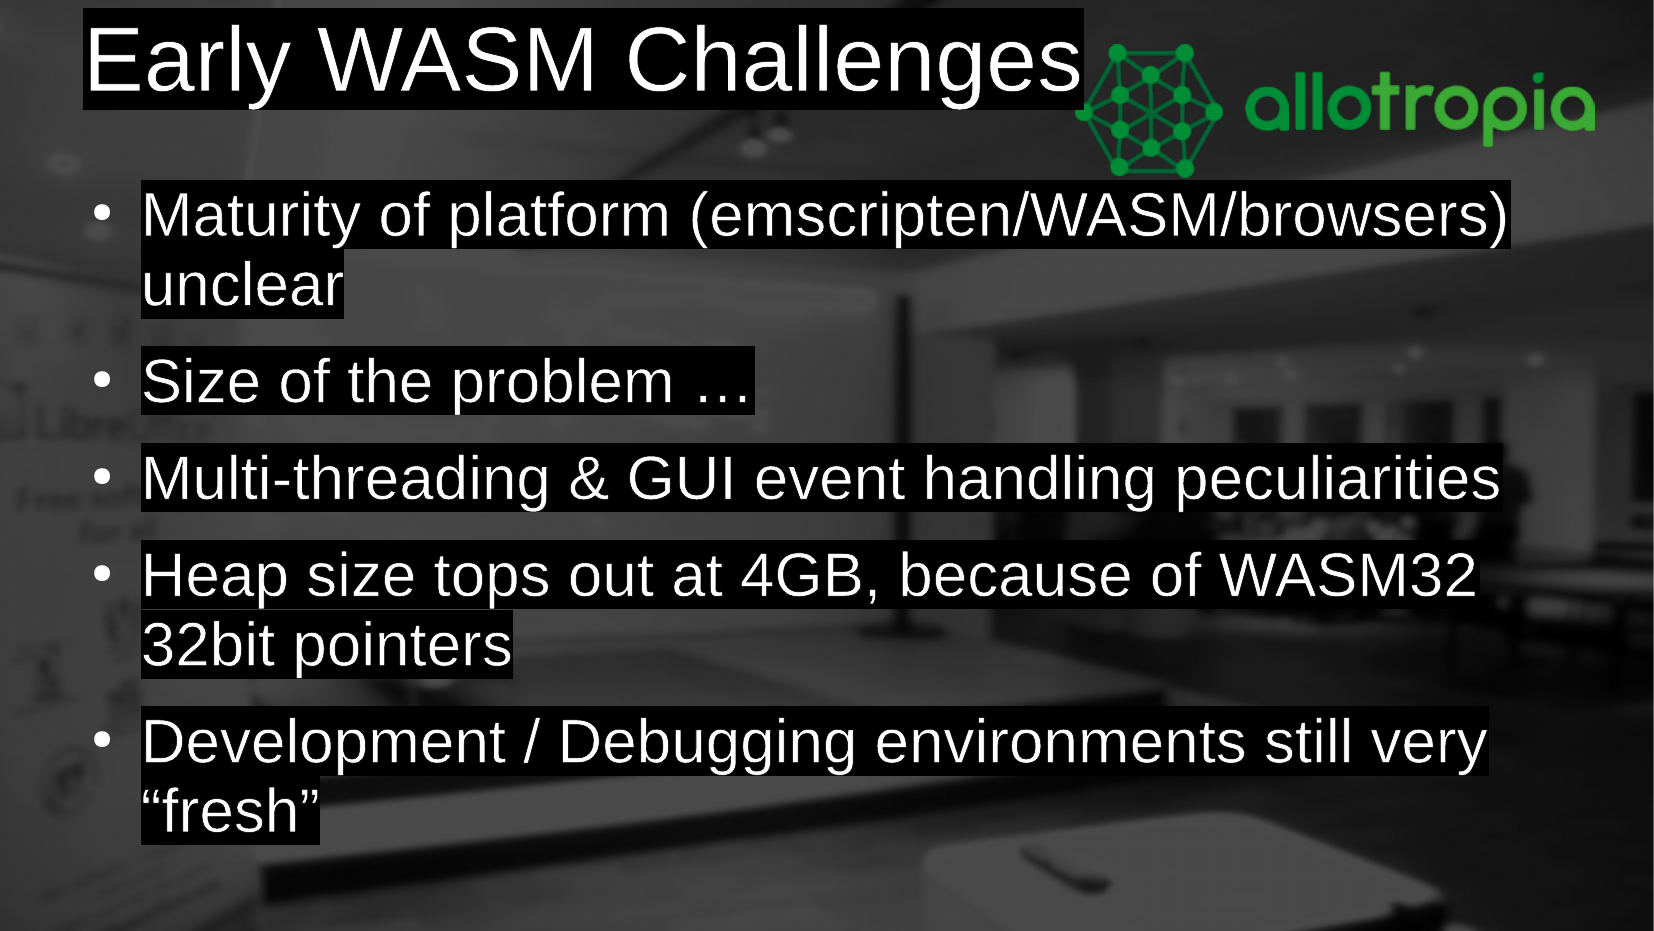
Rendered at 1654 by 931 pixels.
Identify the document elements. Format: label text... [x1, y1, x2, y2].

title Early WASM Challenges [82, 0, 1235, 133]
list Maturity of platform (emscripten/WASM/browsers) unclear Size of the problem … Multi-threading & GUI event handling peculiarities Heap size tops out at 4GB, because of WASM32 32bit pointers Development / Debugging environments still very “fresh” [75, 179, 1565, 855]
picture [0, 0, 1654, 931]
